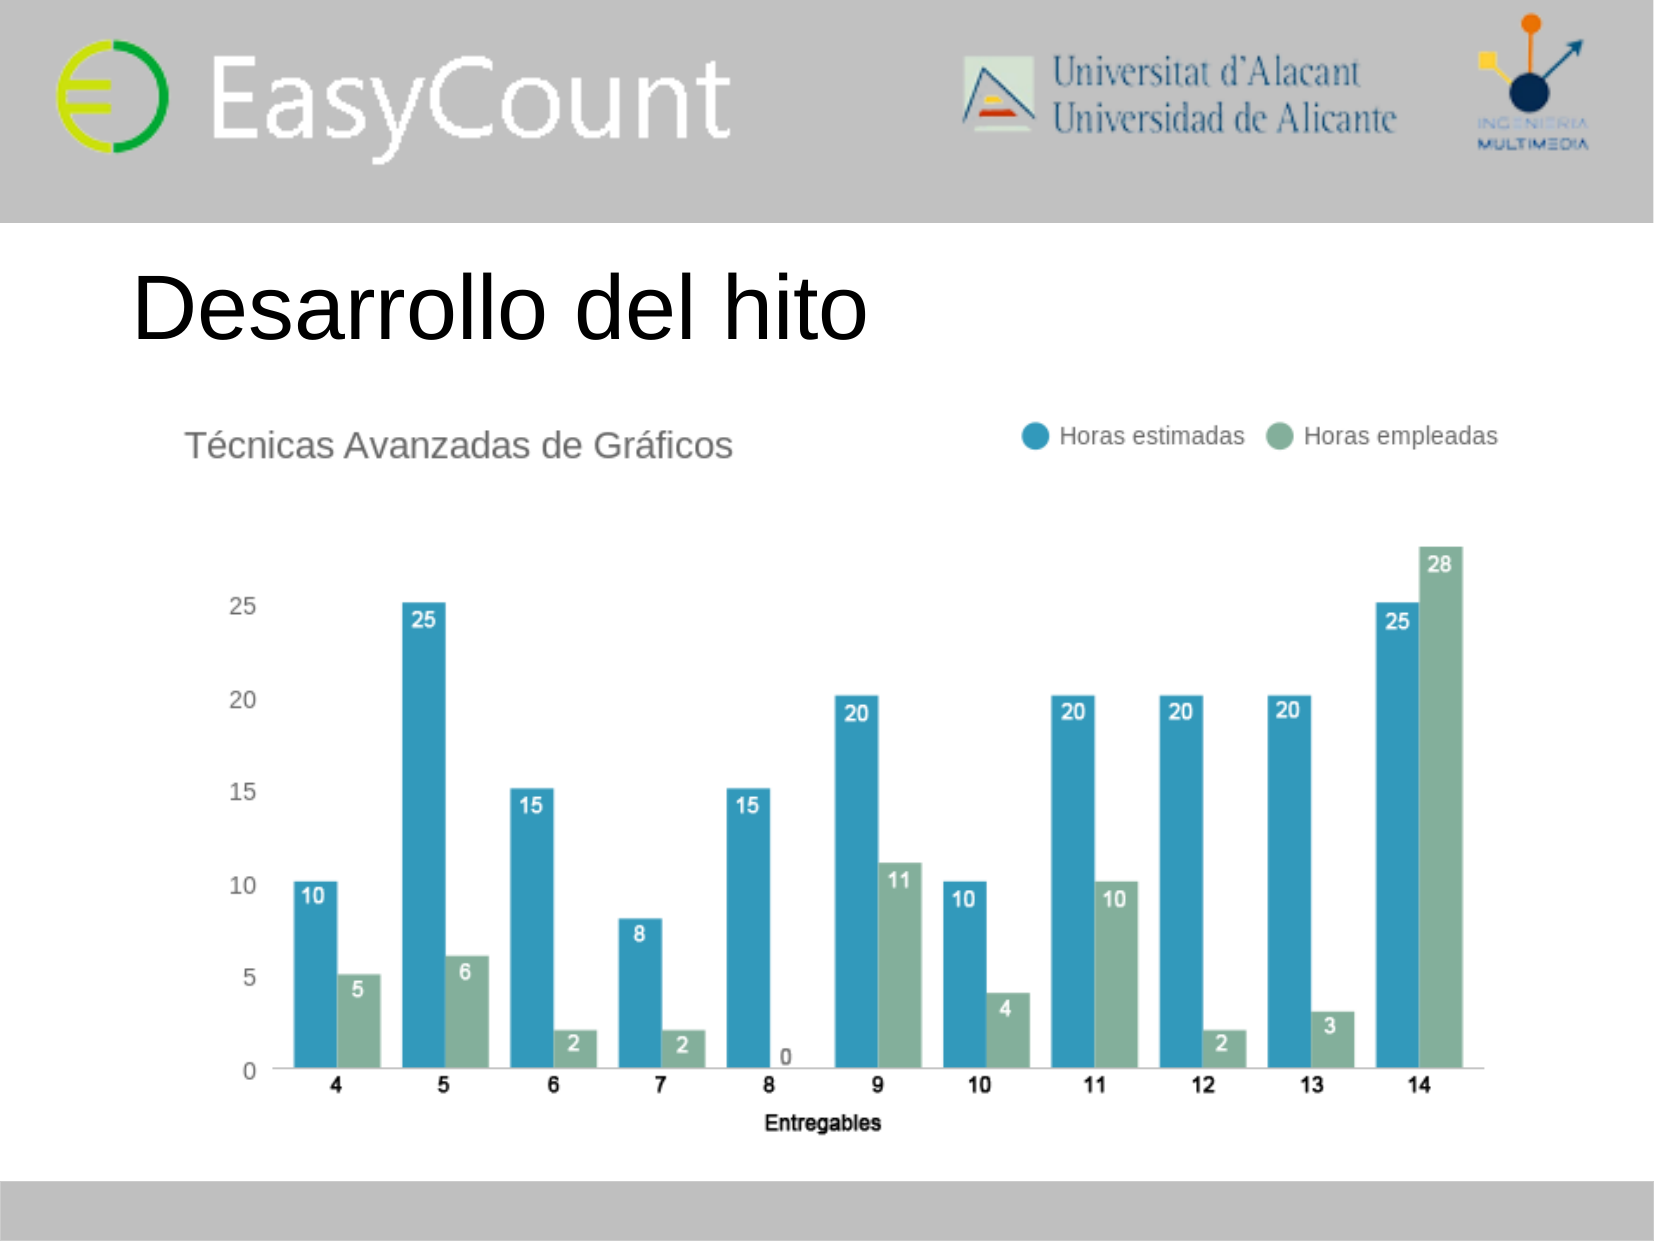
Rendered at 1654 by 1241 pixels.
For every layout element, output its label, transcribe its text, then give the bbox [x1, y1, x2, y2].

text_box [0, 1181, 1654, 1241]
text_box Desarrollo del hito [116, 248, 886, 367]
picture [141, 377, 1528, 1158]
picture [0, 0, 1654, 223]
